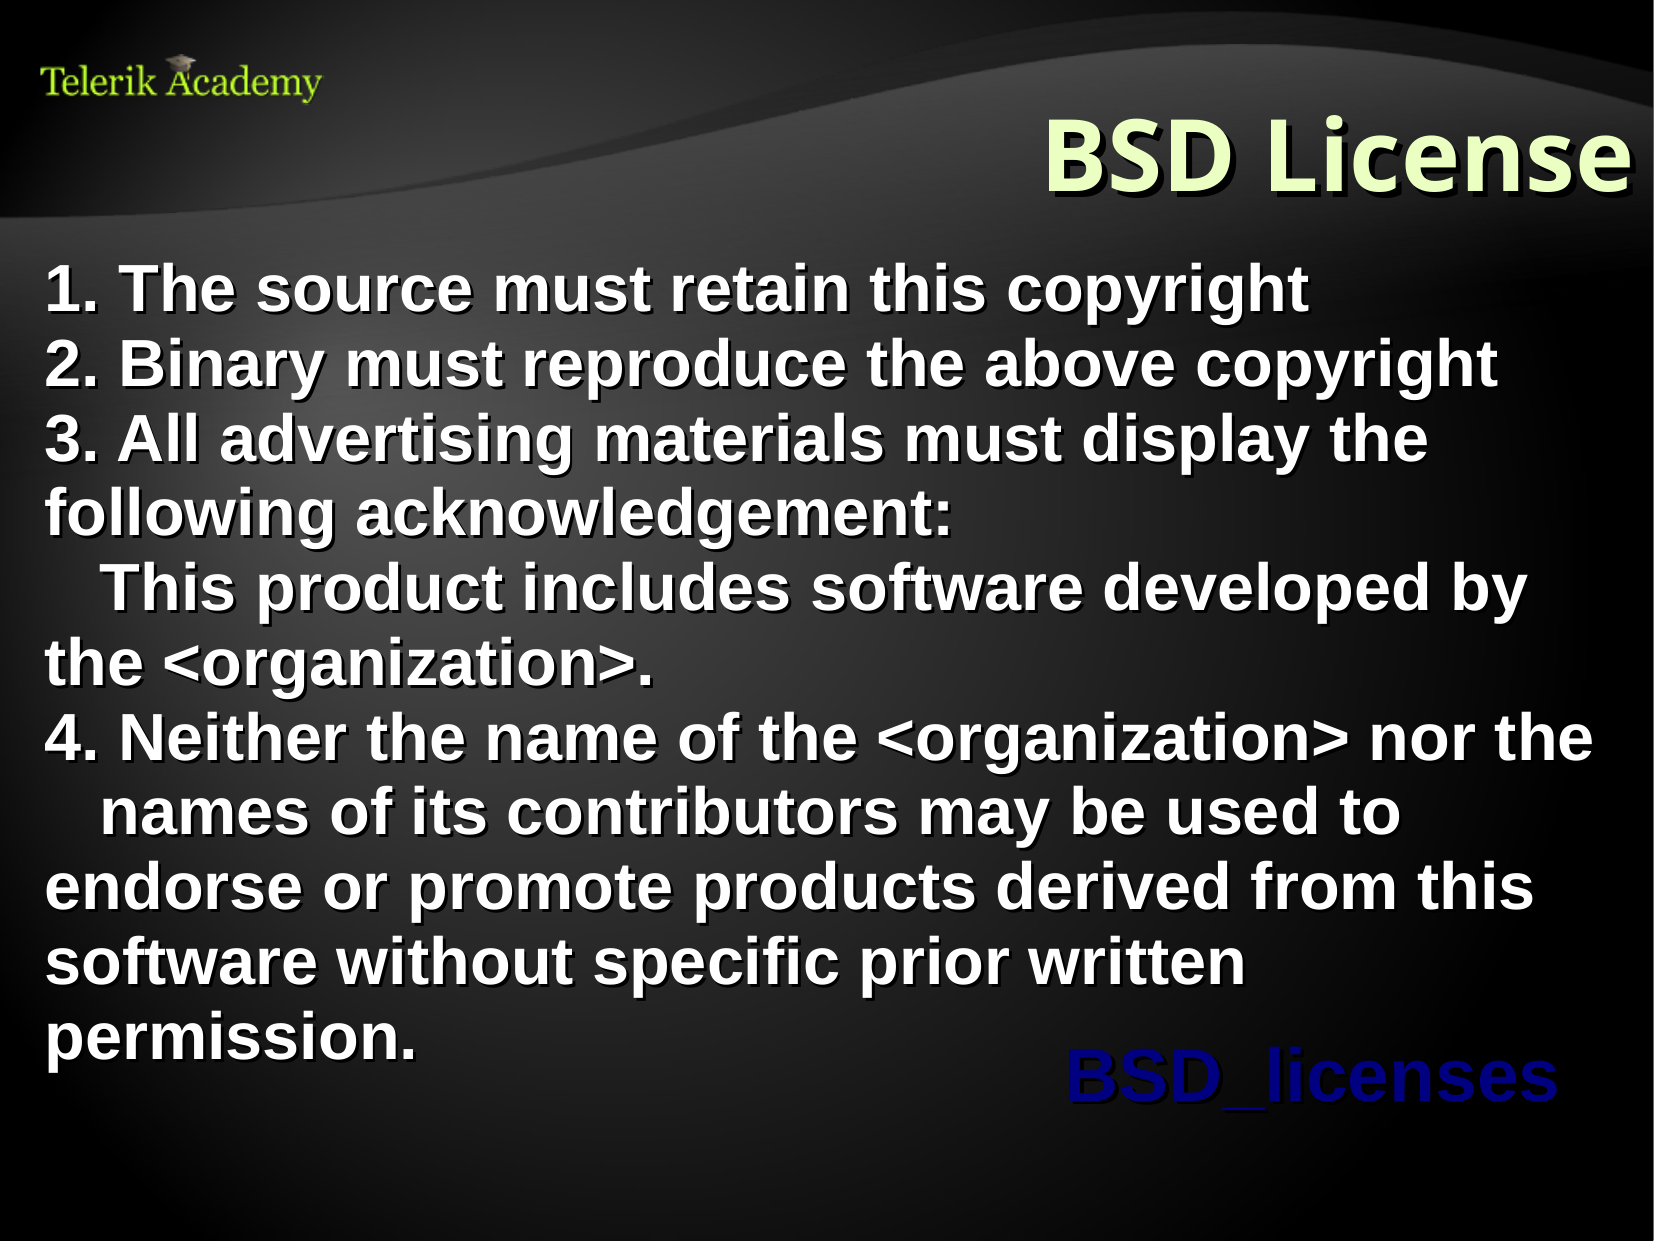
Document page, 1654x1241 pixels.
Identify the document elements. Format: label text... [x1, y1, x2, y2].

title BSD License [30, 49, 1636, 257]
text_box BSD_licenses [1050, 1026, 1601, 1126]
subtitle 1. The source must retain this copyright 2. Binary must reproduce the above copyright 3. All advertising materials must display the following acknowledgement: This product includes software developed by the <organization>. 4. Neither the name of the <organization> nor the names of its contributors may be used to endorse or promote products derived from this software without specific prior written permission. [44, 251, 1635, 1074]
picture [0, 0, 1654, 1241]
